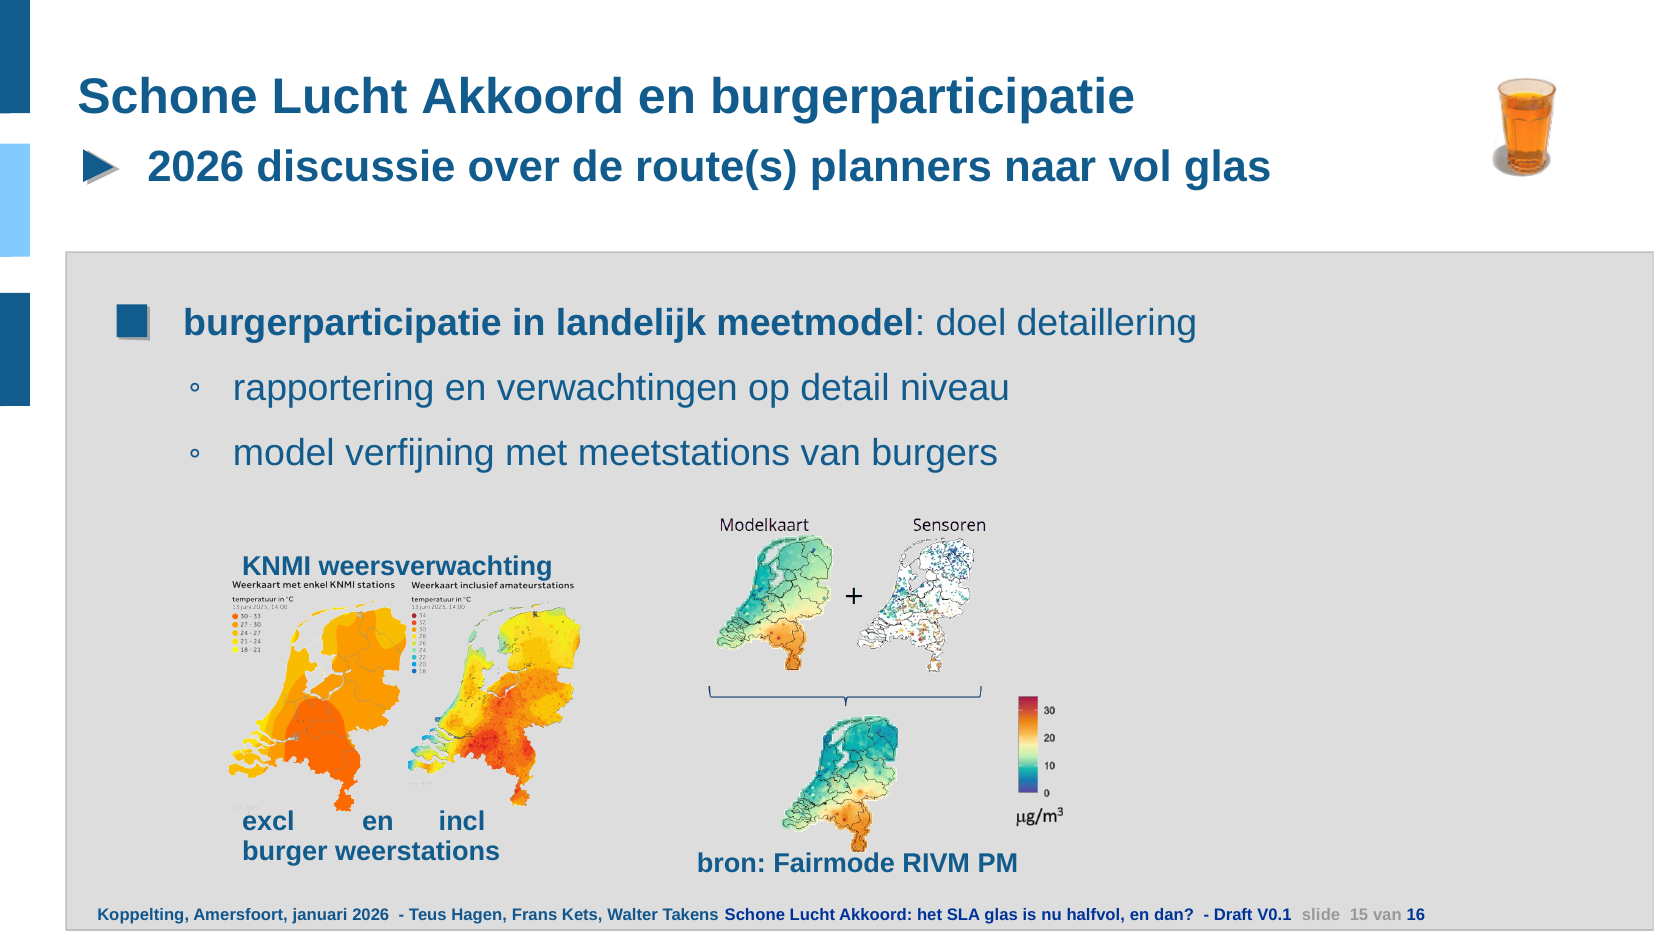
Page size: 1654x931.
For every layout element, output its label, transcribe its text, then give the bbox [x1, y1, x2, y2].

picture [1012, 693, 1063, 827]
picture [227, 603, 582, 798]
text_box KNMI weersverwachting [227, 543, 582, 603]
picture [708, 513, 986, 857]
title 2026 discussie over de route(s) planners naar vol glas [77, 95, 1489, 210]
title Schone Lucht Akkoord en burgerparticipatie [77, 24, 1489, 95]
list burgerparticipatie in landelijk meetmodel: doel detaillering rapportering en verwachtingen op detail niveau model verfijning met meetstations van burgers [92, 236, 1565, 917]
text_box bron: Fairmode RIVM PM [682, 840, 1075, 886]
text_box excl en incl burger weerstations [227, 798, 582, 875]
picture [1488, 77, 1557, 178]
